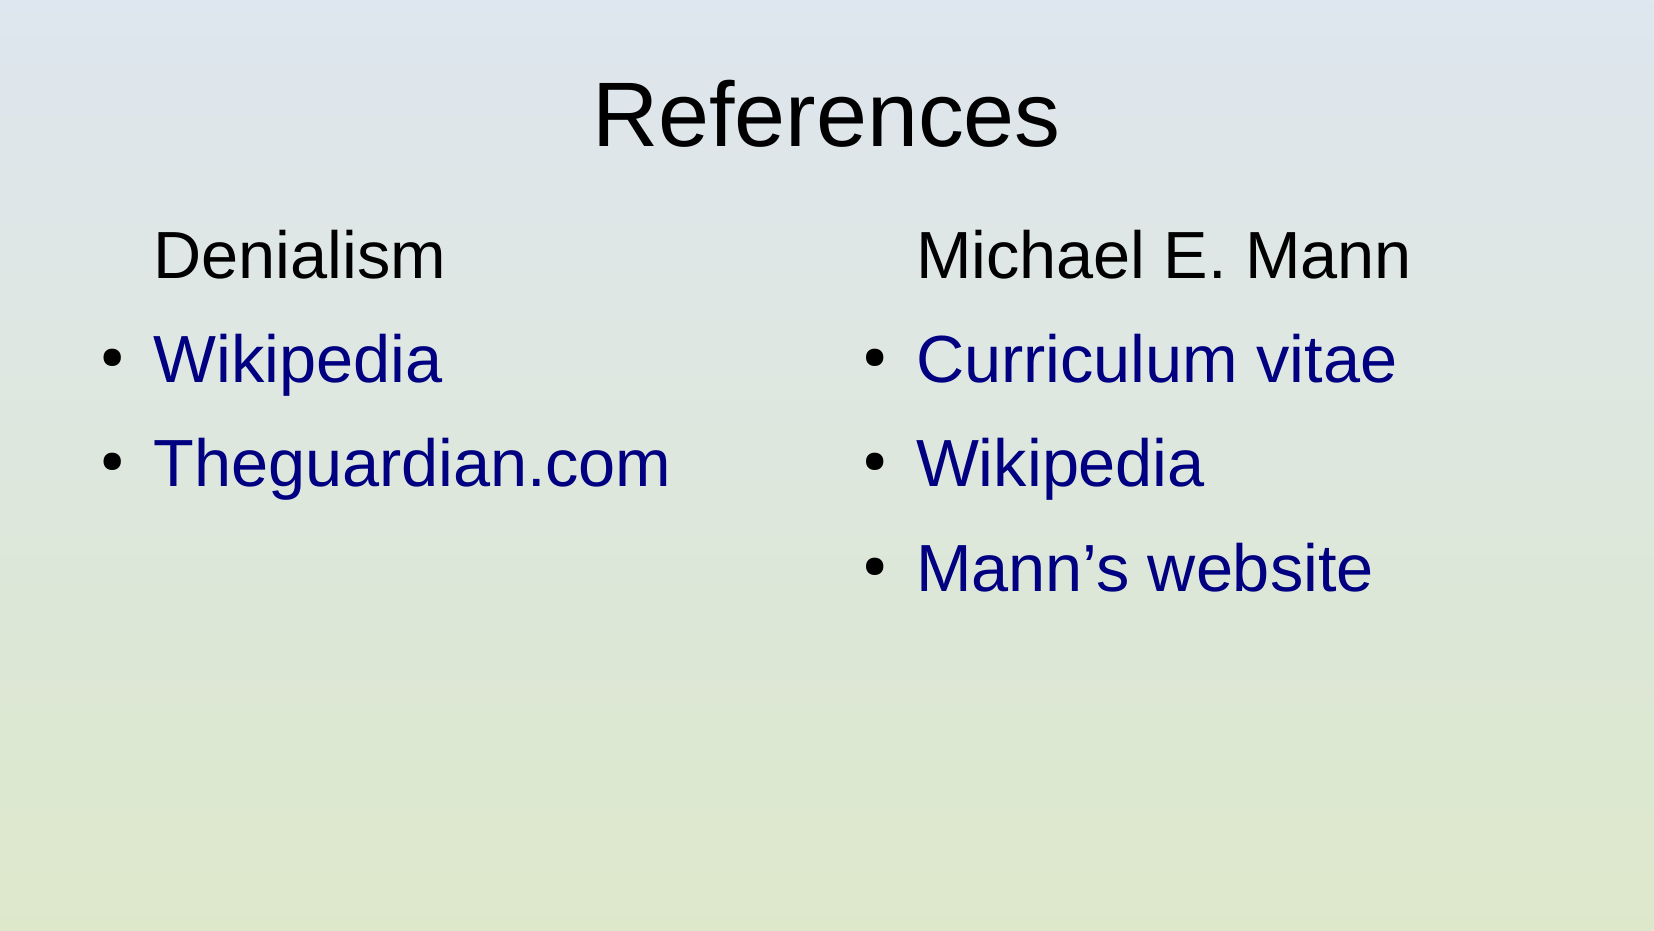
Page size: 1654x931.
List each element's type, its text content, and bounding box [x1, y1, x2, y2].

list Michael E. Mann Curriculum vitae Wikipedia Mann’s website [845, 217, 1572, 758]
title References [82, 37, 1571, 193]
list Denialism Wikipedia Theguardian.com [82, 217, 809, 758]
